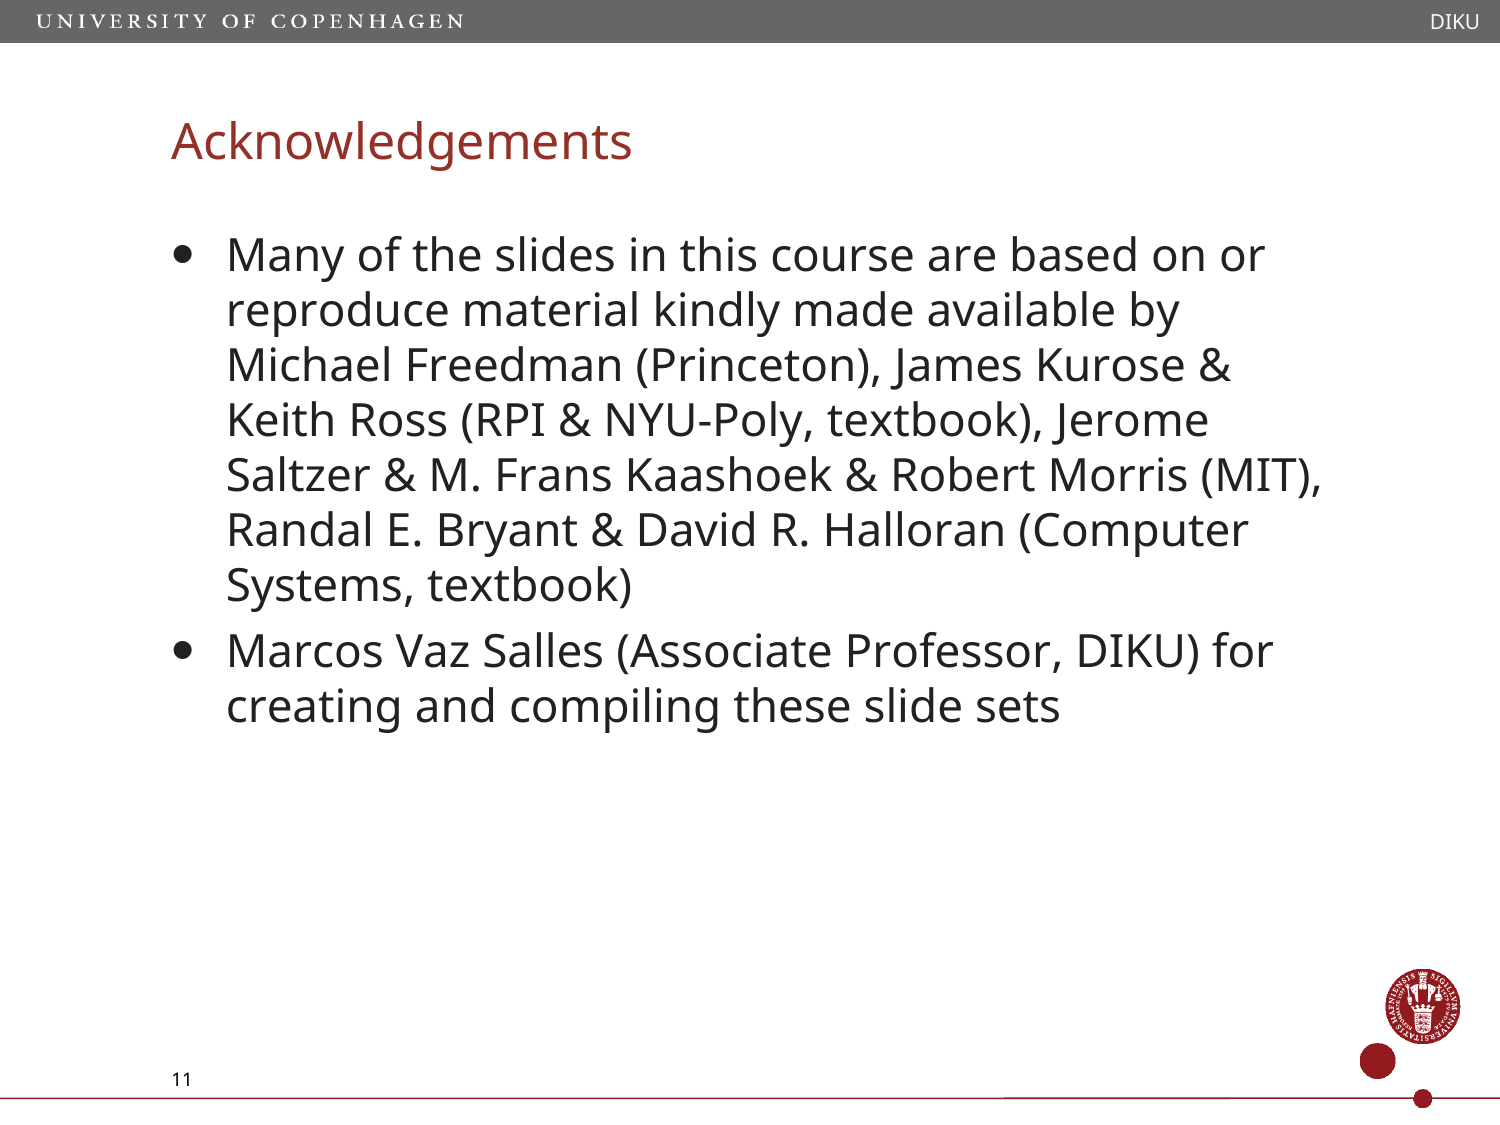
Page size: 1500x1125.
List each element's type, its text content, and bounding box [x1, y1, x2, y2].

text_box <number> [171, 1067, 522, 1092]
text_box Many of the slides in this course are based on or reproduce material kindly made available by Michael Freedman (Princeton), James Kurose & Keith Ross (RPI & NYU-Poly, textbook), Jerome Saltzer & M. Frans Kaashoek & Robert Morris (MIT), Randal E. Bryant & David R. Halloran (Computer Systems, textbook) Marcos Vaz Salles (Associate Professor, DIKU) for creating and compiling these slide sets [171, 225, 1329, 900]
text_box Acknowledgements [171, 75, 1329, 171]
picture [0, 910, 1500, 1122]
text_box DIKU [469, 0, 1495, 43]
